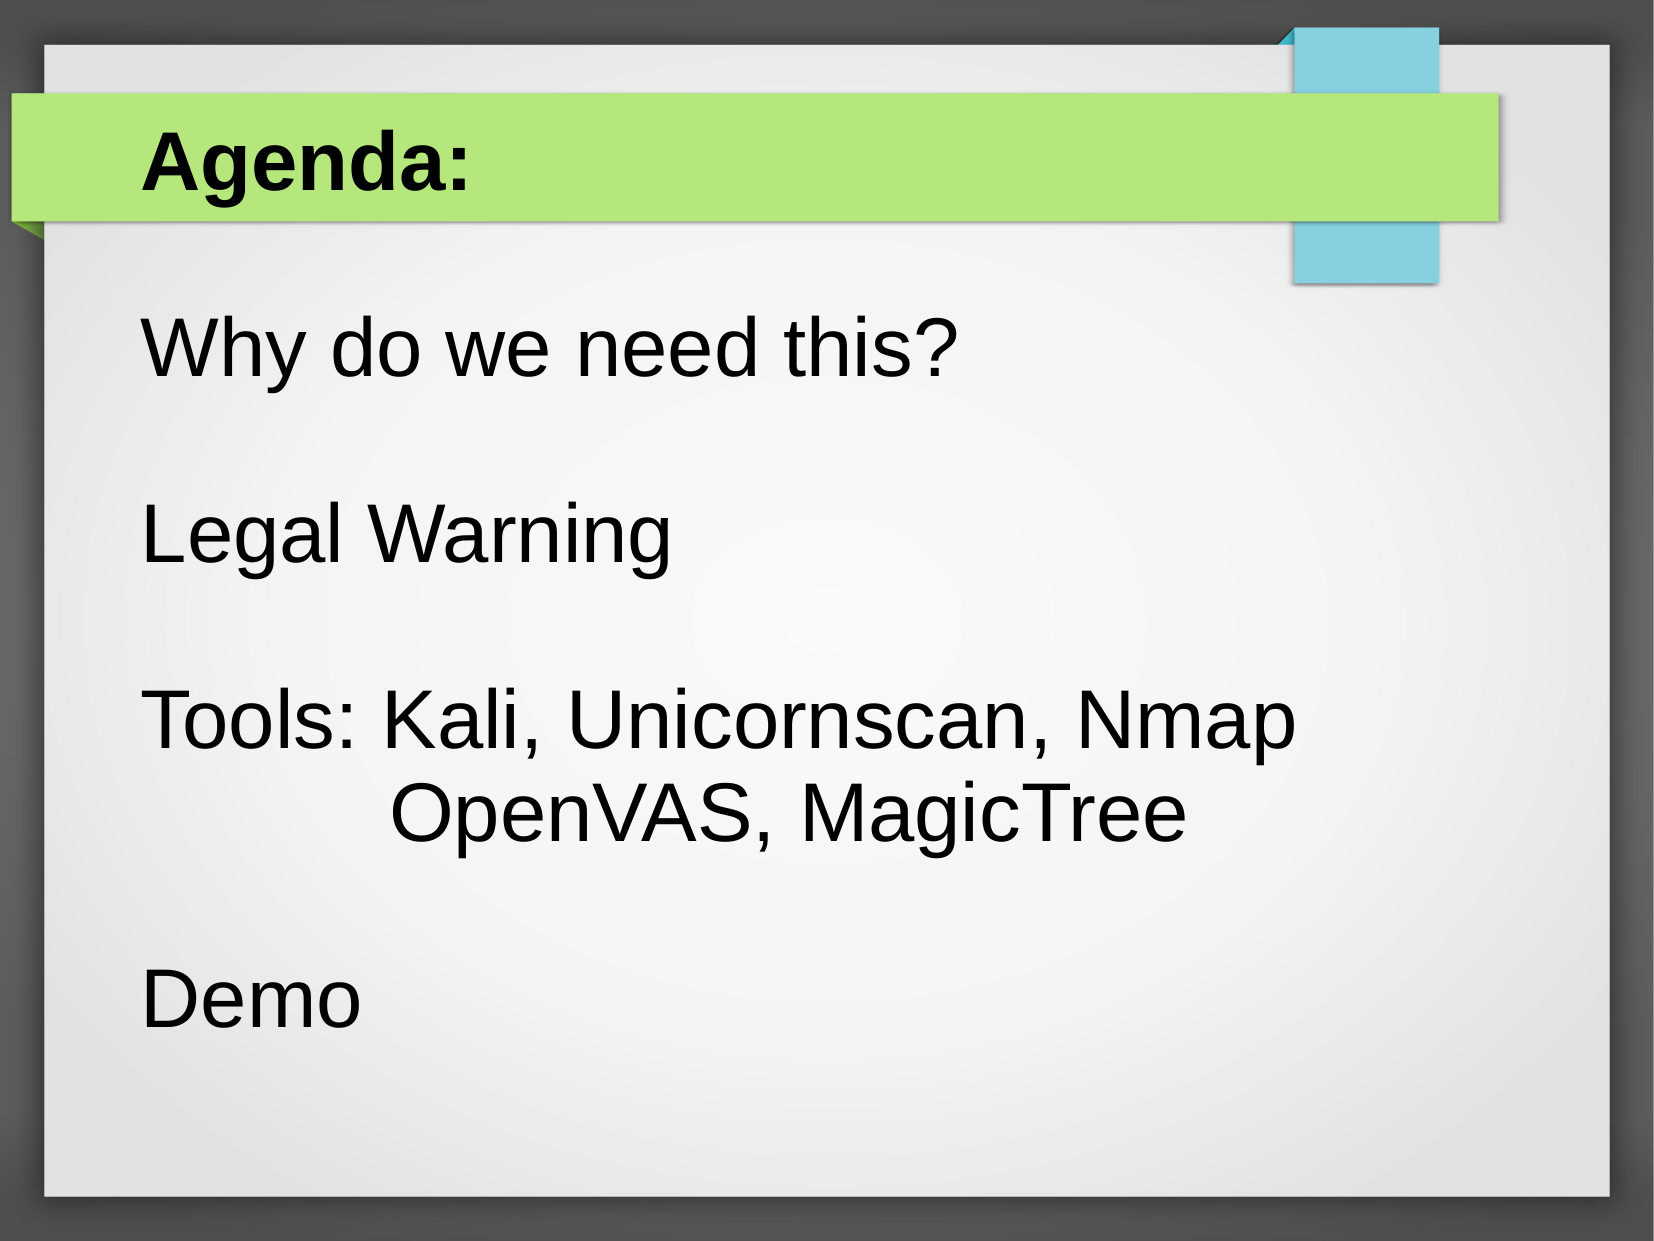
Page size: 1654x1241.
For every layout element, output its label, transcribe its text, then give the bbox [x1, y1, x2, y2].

text_box Agenda: Why do we need this? Legal Warning Tools: Kali, Unicornscan, Nmap OpenVAS, MagicTree Demo [126, 108, 1313, 1054]
picture [0, 0, 1654, 1241]
